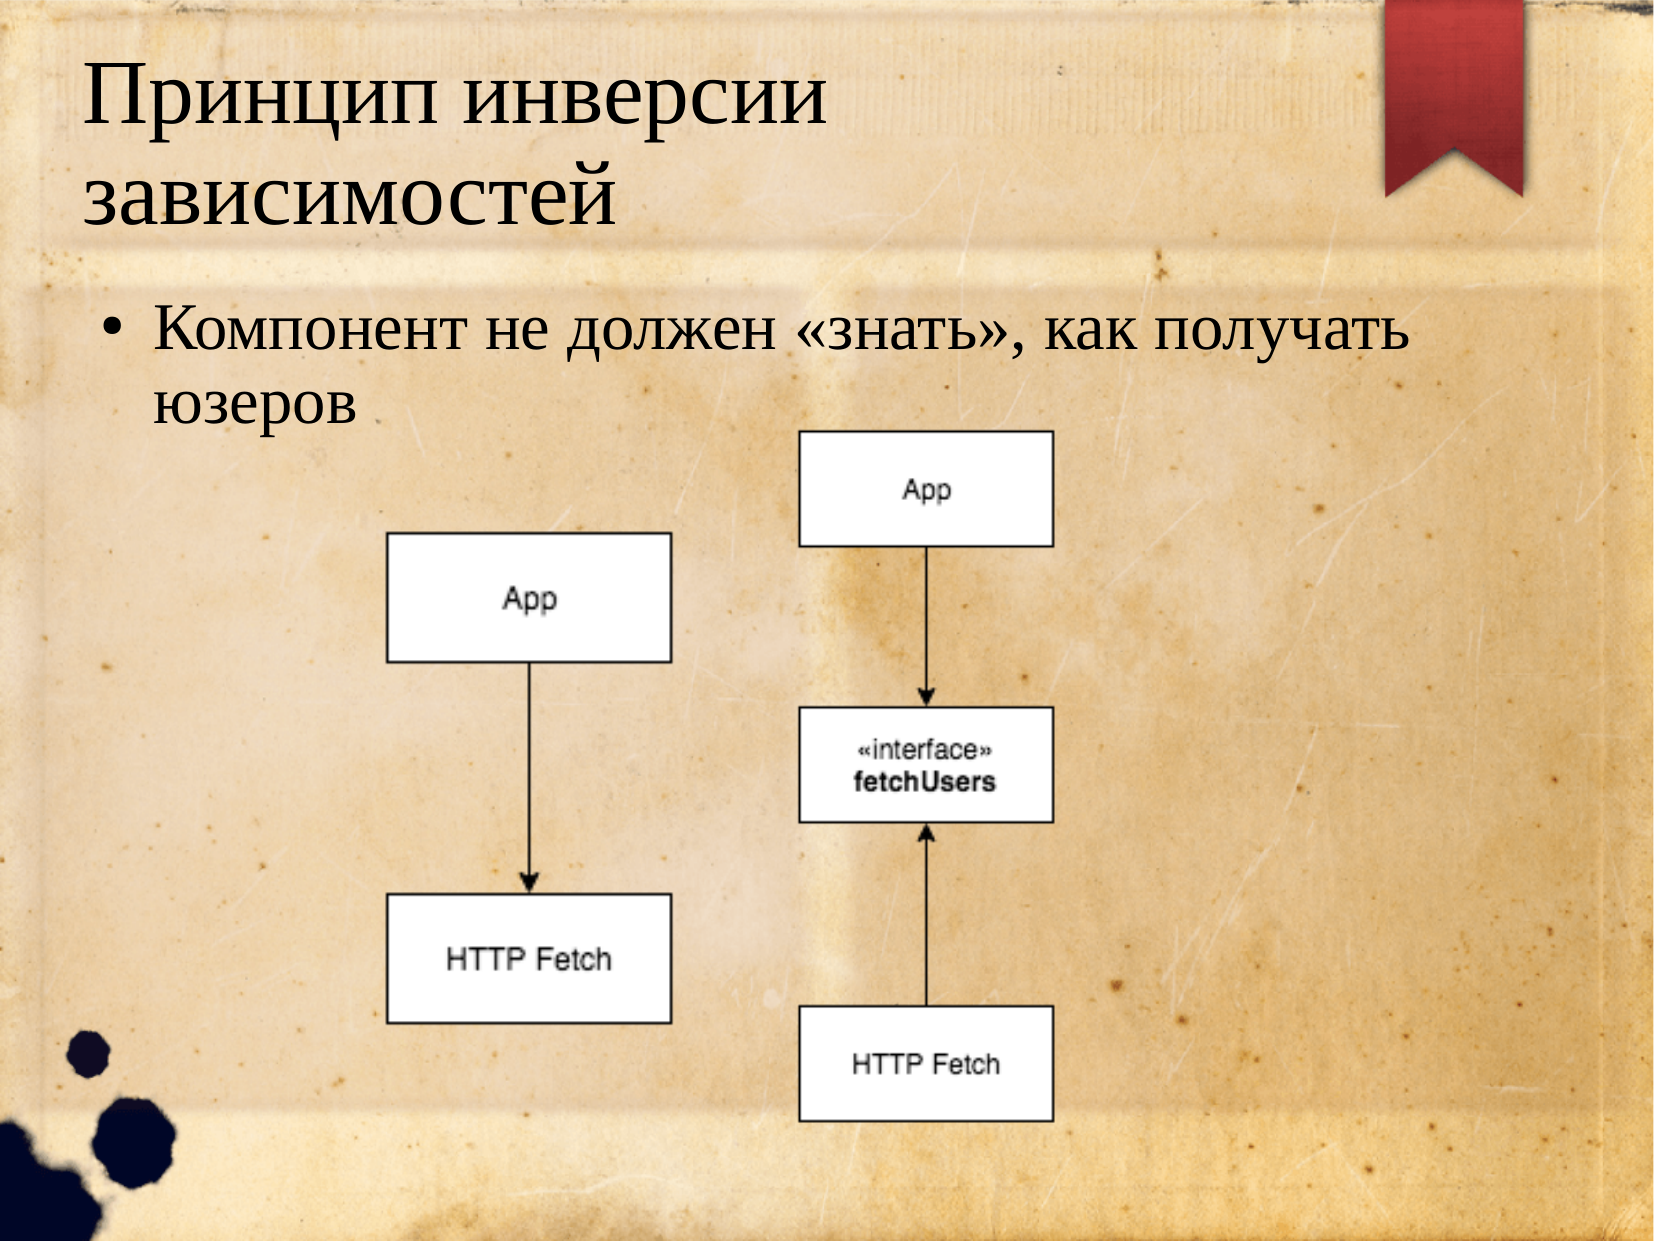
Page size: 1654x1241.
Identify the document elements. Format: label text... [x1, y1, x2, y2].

title Принцип инверсии зависимостей [82, 40, 1347, 245]
picture [0, 0, 1654, 1241]
list Компонент не должен «знать», как получать юзеров [82, 290, 1538, 1010]
